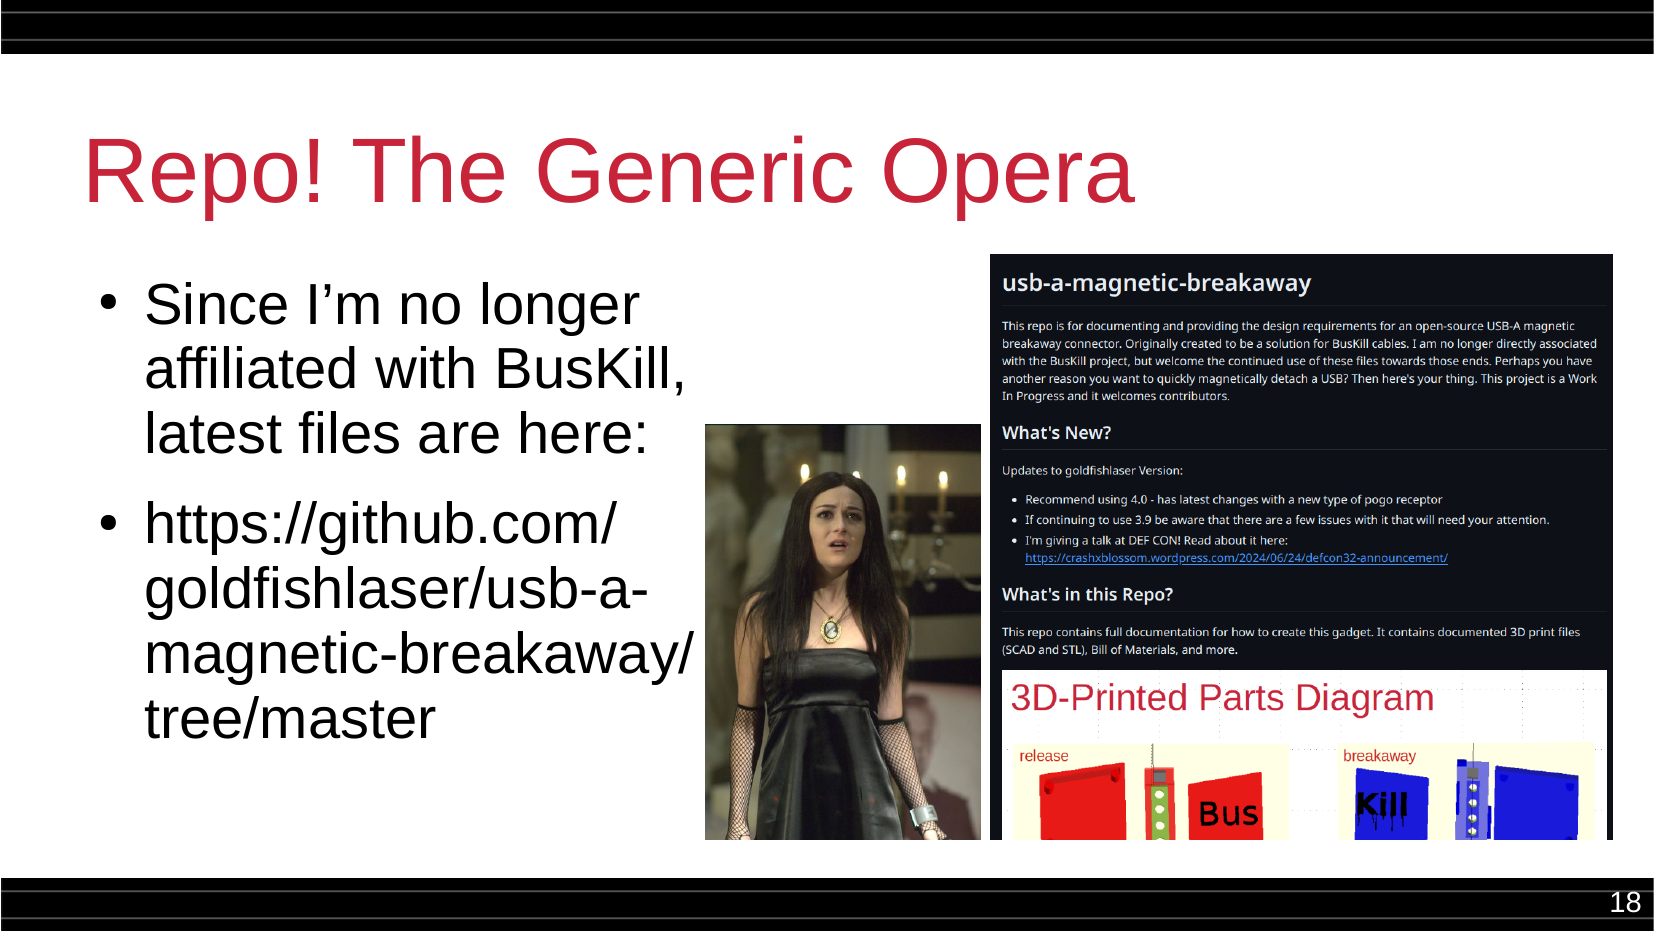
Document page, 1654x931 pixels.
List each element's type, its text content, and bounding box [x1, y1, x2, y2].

picture [1, 0, 1654, 54]
picture [705, 424, 981, 841]
title Repo! The Generic Opera [82, 92, 1571, 249]
list Since I’m no longer affiliated with BusKill, latest files are here: https://github.com/goldfishlaser/usb-a-magnetic-breakaway/tree/master [82, 271, 766, 758]
picture [990, 254, 1613, 841]
picture [1, 878, 1654, 931]
